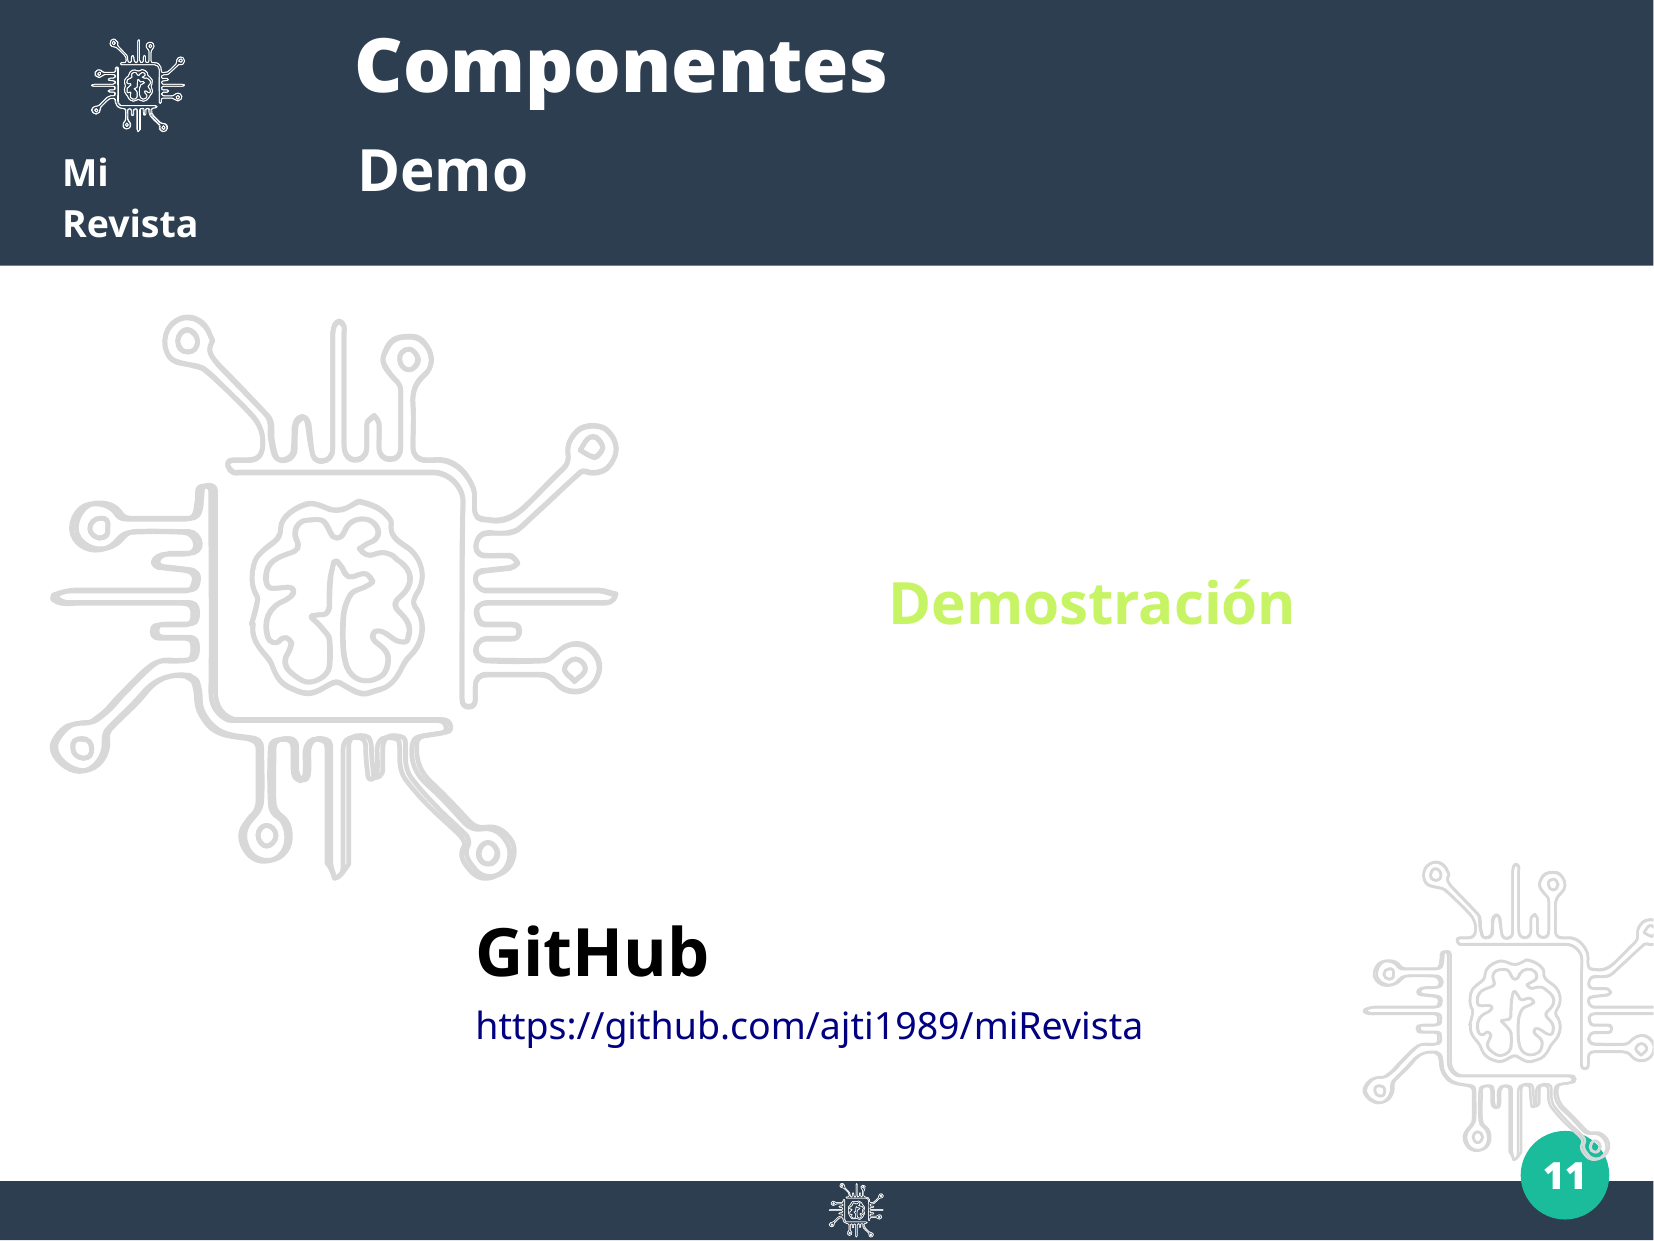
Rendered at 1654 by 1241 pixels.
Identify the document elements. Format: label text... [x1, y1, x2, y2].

picture [1351, 850, 1654, 1177]
picture [826, 1181, 886, 1241]
text_box Demo [342, 121, 1441, 213]
title Componentes [354, 0, 1630, 142]
text_box Mi Revista [47, 138, 260, 249]
picture [87, 35, 189, 137]
text_box GitHub [460, 897, 875, 992]
text_box Demostración [874, 555, 1316, 674]
picture [28, 295, 643, 910]
text_box https://github.com/ajti1989/miRevista [460, 992, 1288, 1063]
